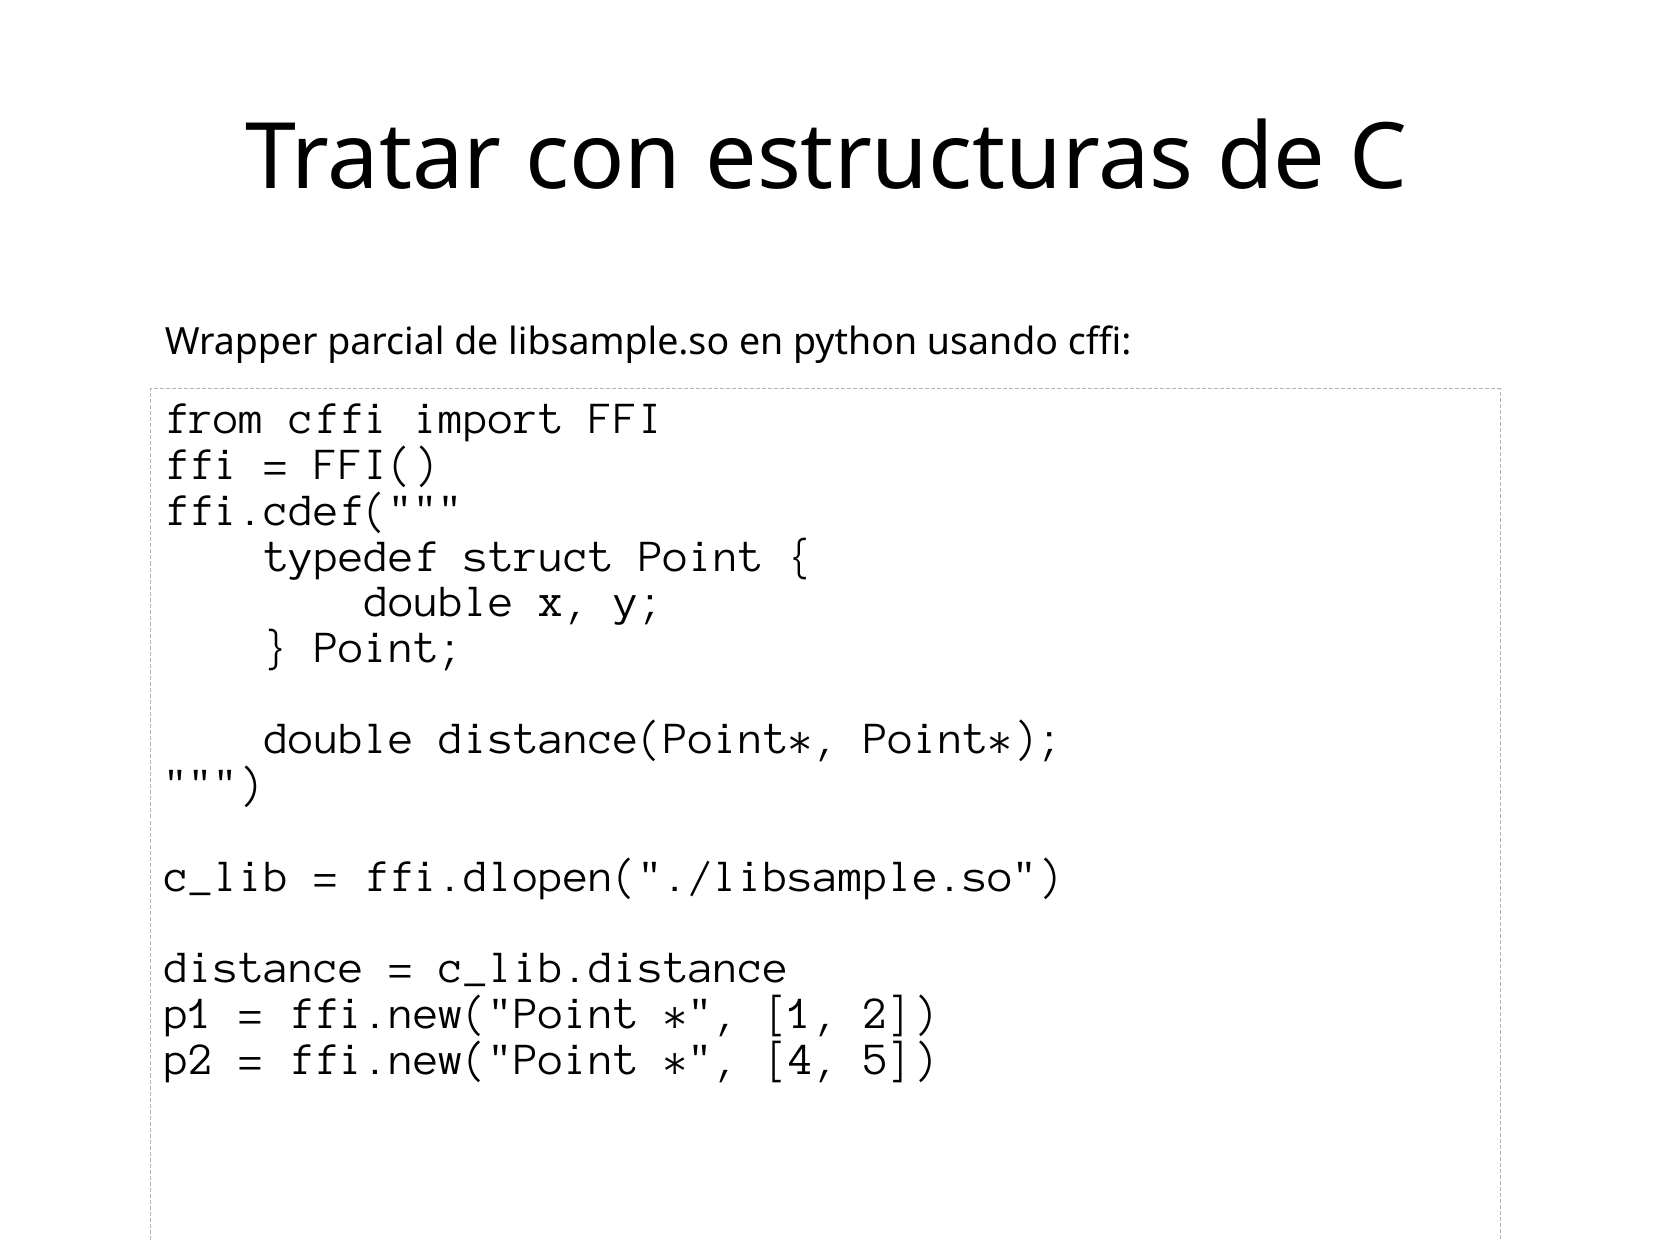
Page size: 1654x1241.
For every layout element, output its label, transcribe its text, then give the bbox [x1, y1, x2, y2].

text_box from cffi import FFI ffi = FFI() ffi.cdef(""" typedef struct Point { double x, y; } Point; double distance(Point*, Point*); """) c_lib = ffi.dlopen("./libsample.so") distance = c_lib.distance p1 = ffi.new("Point *", [1, 2]) p2 = ffi.new("Point *", [4, 5]) [150, 388, 1501, 1091]
title Tratar con estructuras de C [82, 49, 1571, 257]
text_box Wrapper parcial de libsample.so en python usando cffi: [150, 307, 1058, 367]
